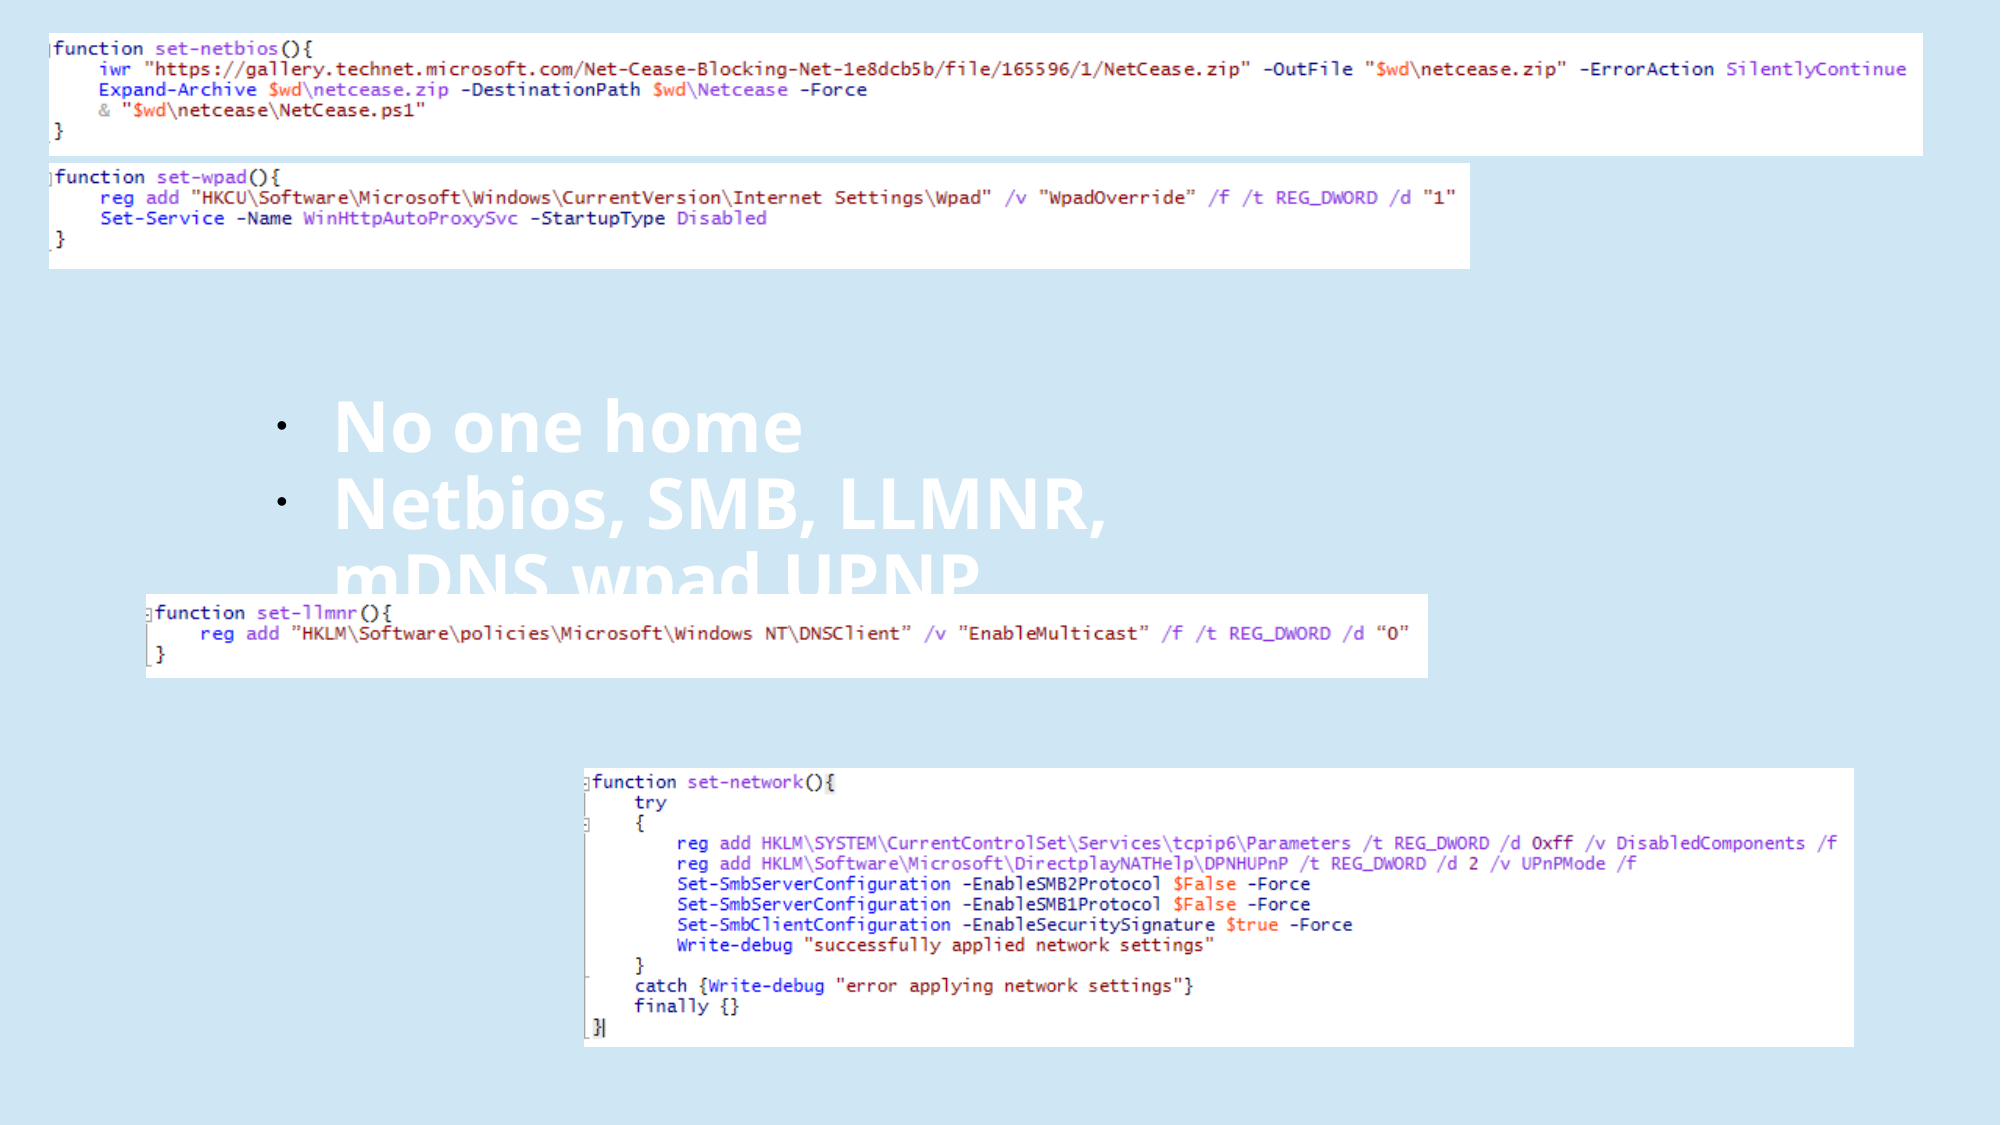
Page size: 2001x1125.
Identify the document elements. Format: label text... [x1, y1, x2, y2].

picture [584, 768, 1854, 1047]
subtitle No one home Netbios, SMB, LLMNR, mDNS,wpad,UPNP [261, 384, 1739, 863]
title Mitigate .\Responder .etc [261, 184, 1739, 384]
picture [49, 163, 1470, 269]
picture [49, 33, 1923, 156]
picture [146, 594, 1428, 678]
